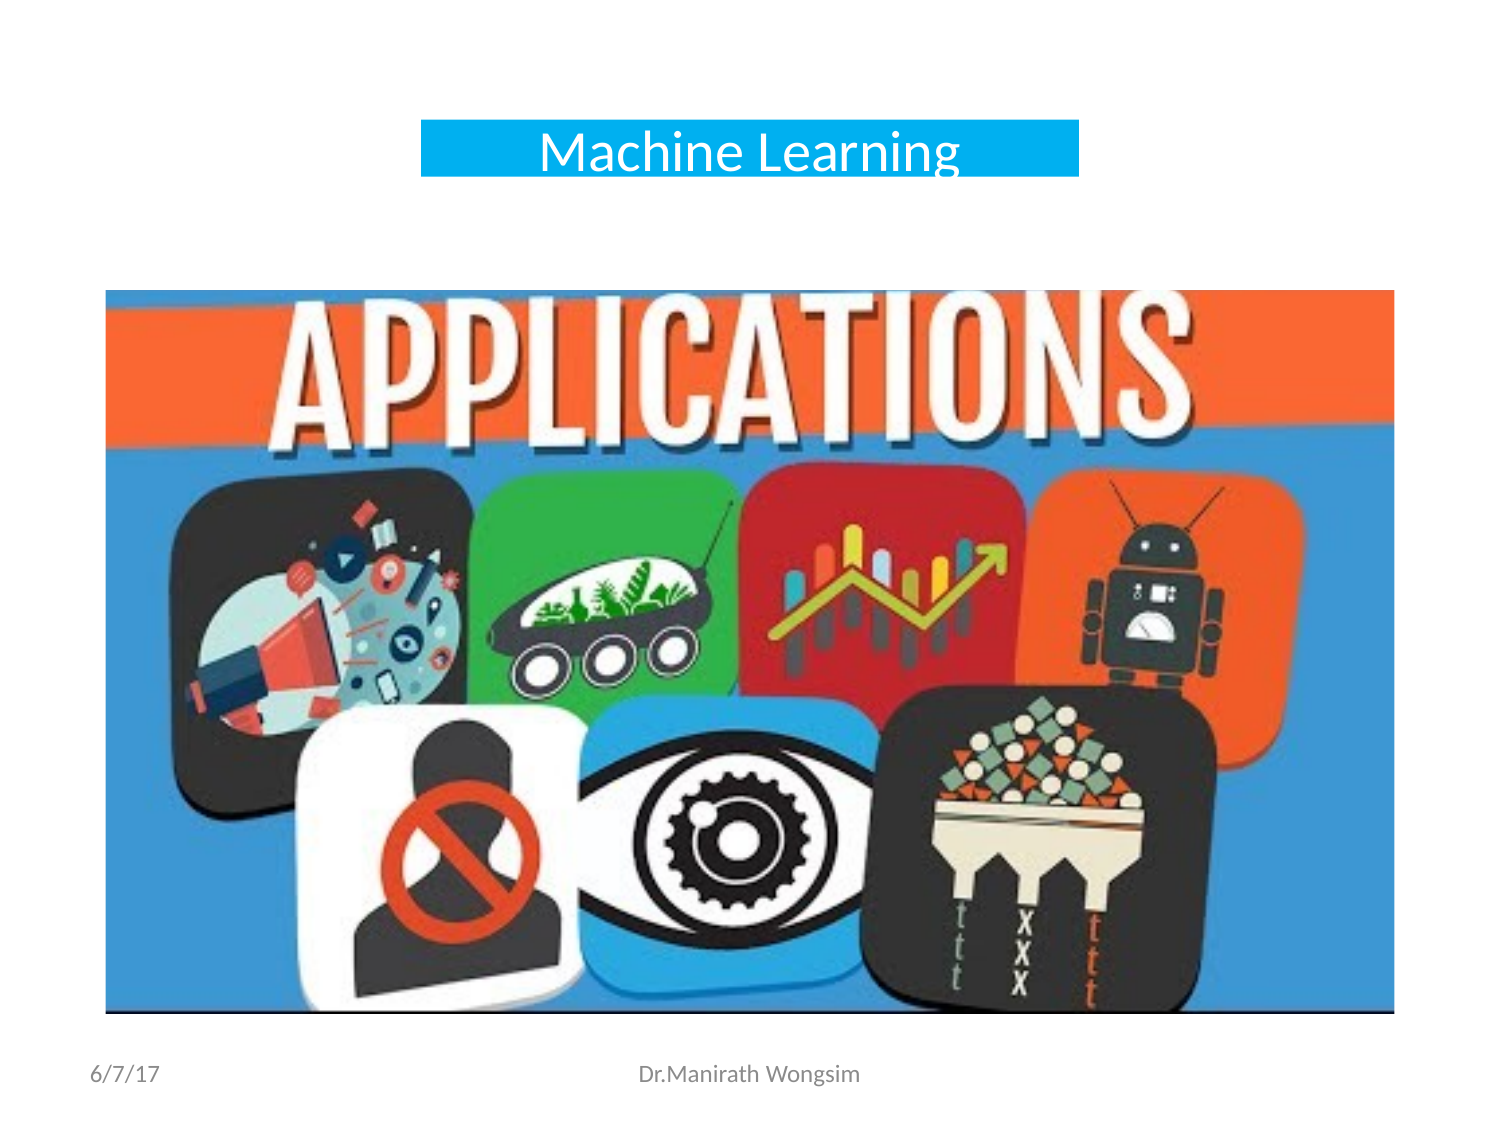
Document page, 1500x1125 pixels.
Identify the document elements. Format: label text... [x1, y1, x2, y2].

text_box Dr.Manirath Wongsim [512, 1042, 988, 1103]
picture [105, 290, 1395, 1014]
text_box Machine Learning [421, 119, 1079, 177]
text_box 06/07/2017 [74, 1042, 425, 1103]
